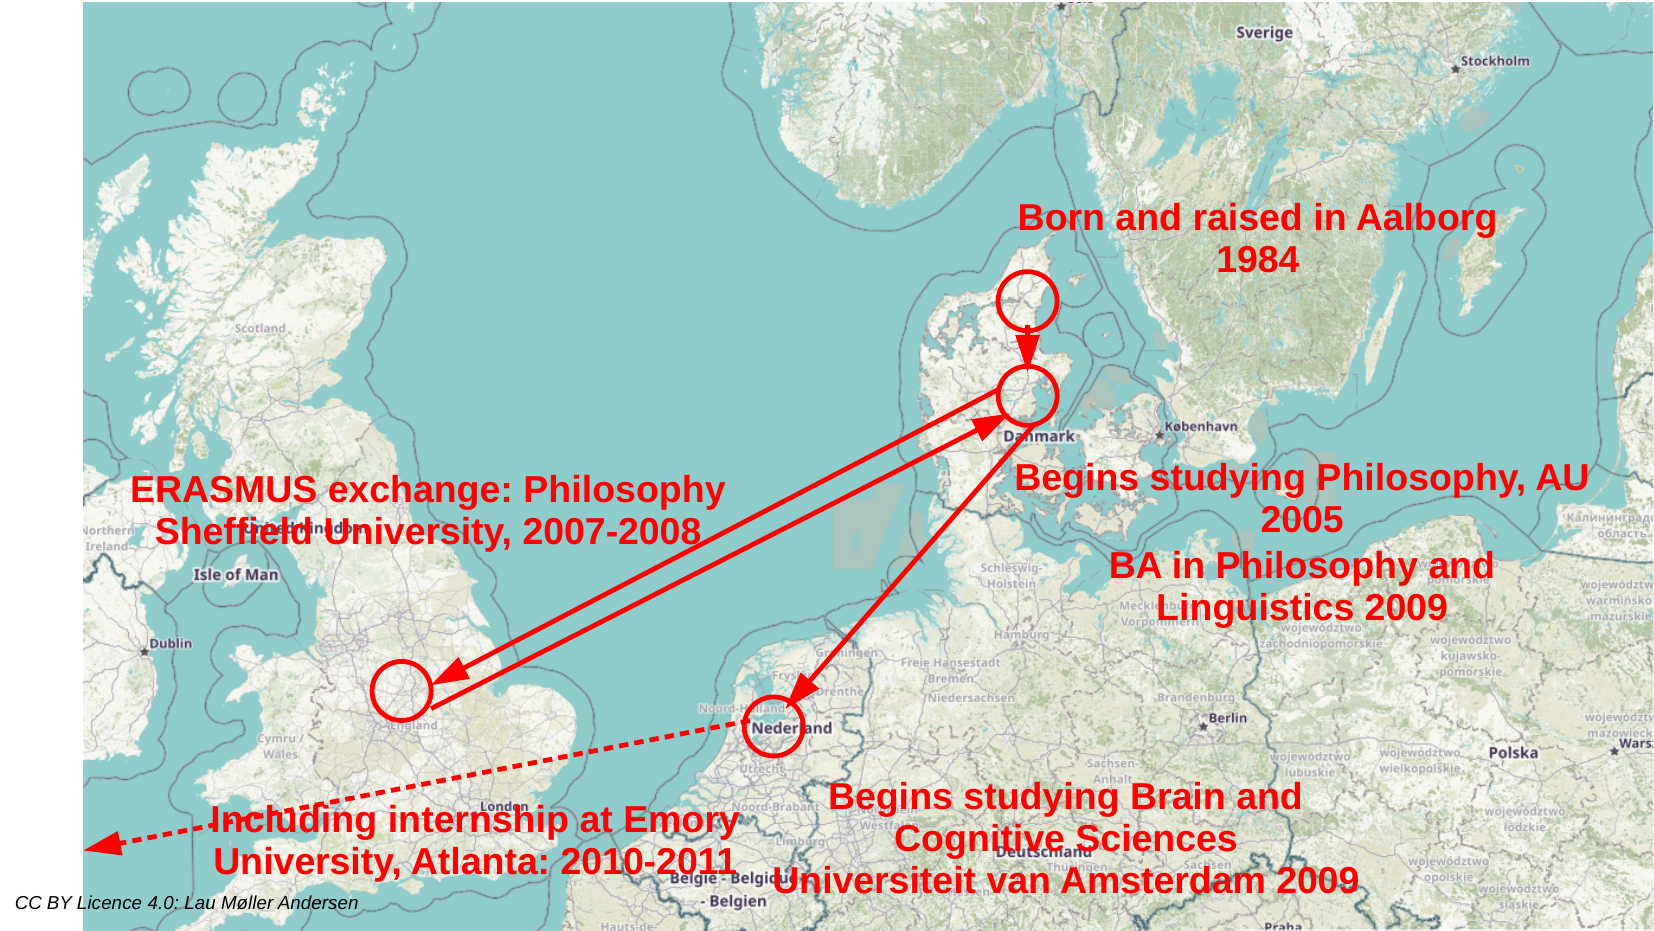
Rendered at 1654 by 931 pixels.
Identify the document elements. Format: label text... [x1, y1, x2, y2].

text_box BA in Philosophy and Linguistics 2009 [992, 537, 1613, 637]
picture [83, 2, 1654, 931]
picture [83, 891, 755, 931]
text_box Born and raised in Aalborg 1984 [986, 188, 1530, 288]
text_box Begins studying Philosophy, AU 2005 [992, 448, 1613, 537]
text_box Including internship at Emory University, Atlanta: 2010-2011 [165, 791, 786, 891]
text_box CC BY Licence 4.0: Lau Møller Andersen [0, 885, 387, 921]
text_box Begins studying Brain and Cognitive Sciences Universiteit van Amsterdam 2009 [755, 767, 1376, 931]
text_box ERASMUS exchange: Philosophy Sheffield University, 2007-2008 [88, 460, 768, 560]
